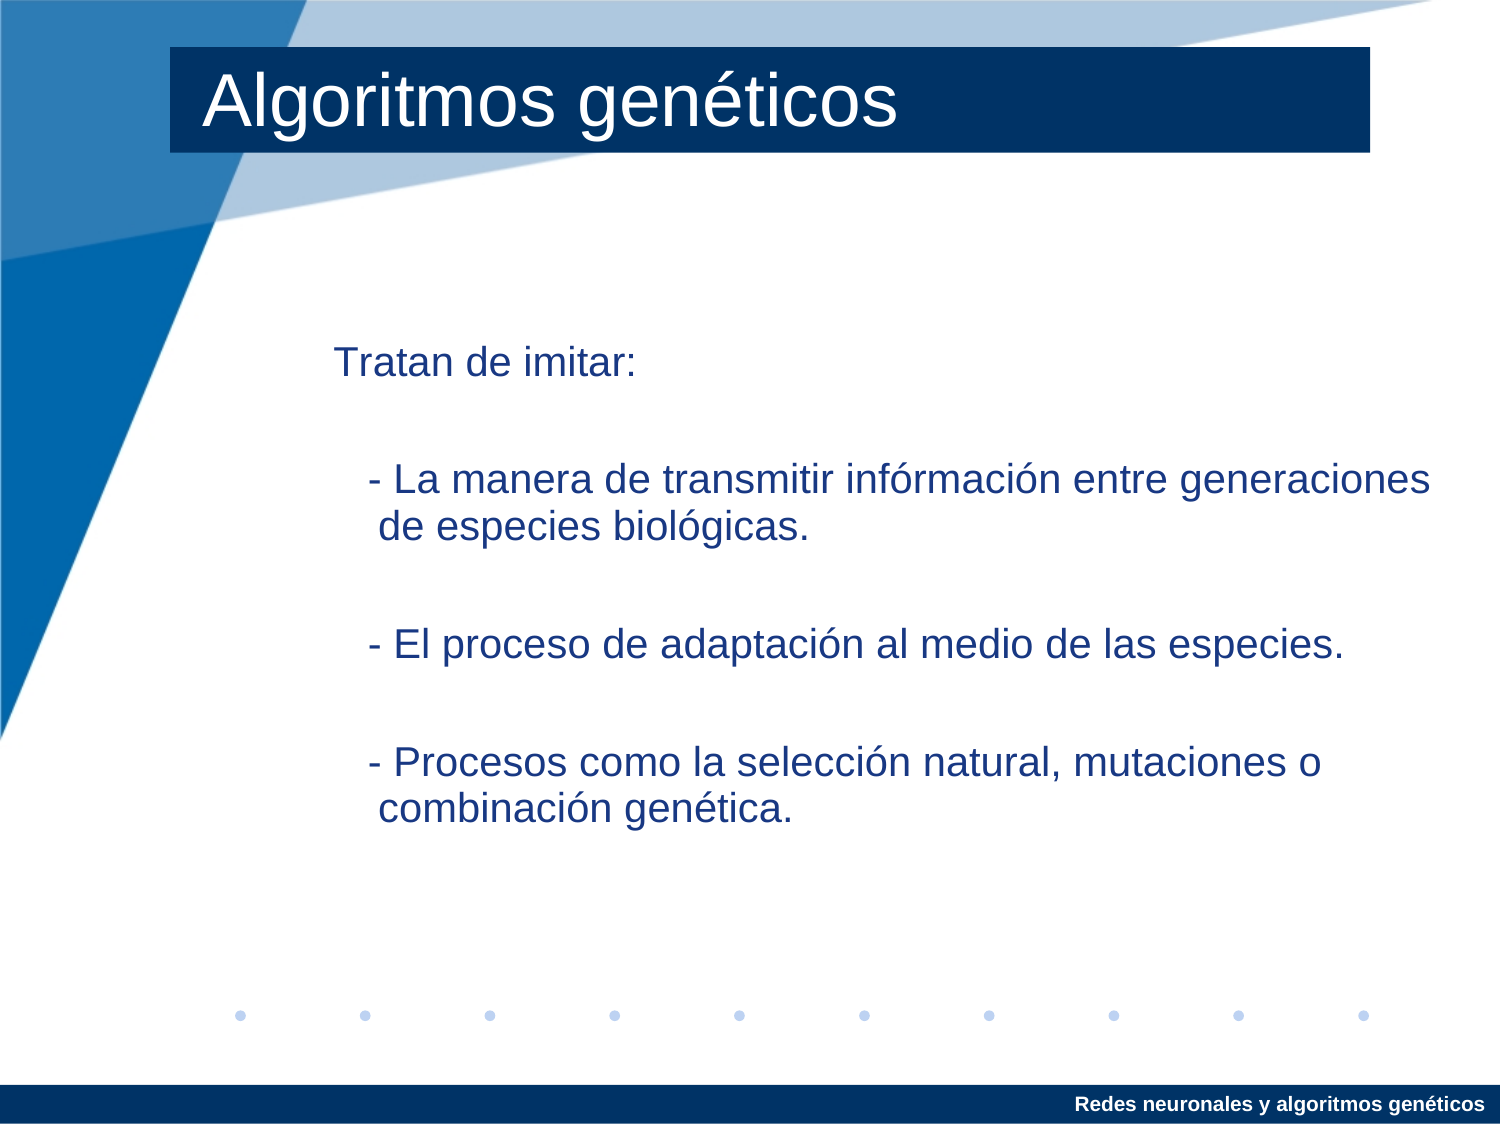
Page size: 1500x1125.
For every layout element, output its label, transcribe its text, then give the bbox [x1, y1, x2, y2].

title Algoritmos genéticos [170, 47, 1371, 153]
list Tratan de imitar: - La manera de transmitir infórmación entre generaciones de especies biológicas. - El proceso de adaptación al medio de las especies. - Procesos como la selección natural, mutaciones o combinación genética. [307, 330, 1483, 1088]
picture [0, 0, 1500, 842]
